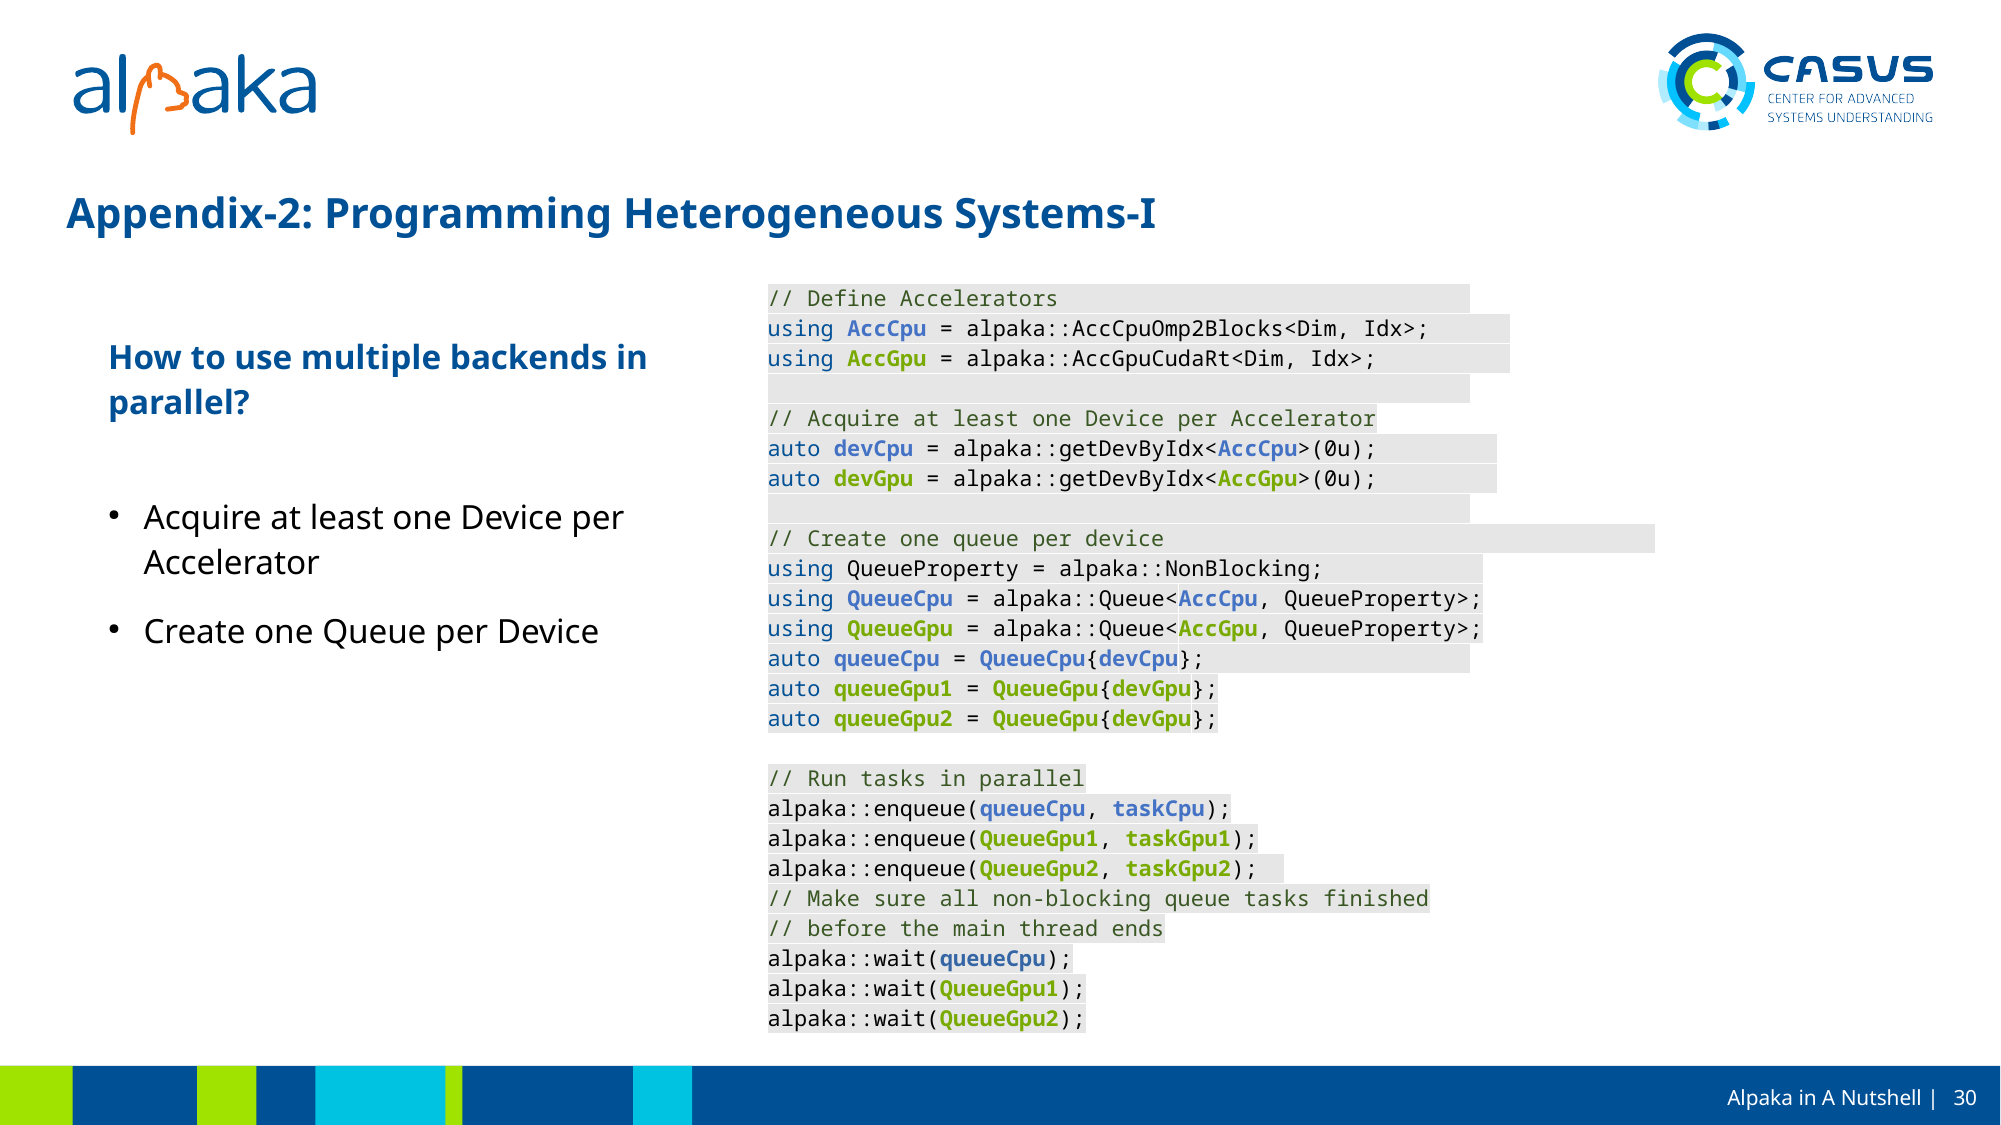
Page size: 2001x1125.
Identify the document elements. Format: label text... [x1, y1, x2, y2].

title Appendix-2: Programming Heterogeneous Systems-I [55, 177, 1603, 246]
picture [1658, 33, 1933, 131]
picture [72, 53, 317, 136]
list // Define Accelerators using AccCpu = alpaka::AccCpuOmp2Blocks<Dim, Idx>; using AccGpu = alpaka::AccGpuCudaRt<Dim, Idx>; // Acquire at least one Device per Accelerator auto devCpu = alpaka::getDevByIdx<AccCpu>(0u); auto devGpu = alpaka::getDevByIdx<AccGpu>(0u); // Create one queue per device using QueueProperty = alpaka::NonBlocking; using QueueCpu = alpaka::Queue<AccCpu, QueueProperty>; using QueueGpu = alpaka::Queue<AccGpu, QueueProperty>; auto queueCpu = QueueCpu{devCpu}; auto queueGpu1 = QueueGpu{devGpu}; auto queueGpu2 = QueueGpu{devGpu}; // Run tasks in parallel alpaka::enqueue(queueCpu, taskCpu); alpaka::enqueue(QueueGpu1, taskGpu1); alpaka::enqueue(QueueGpu2, taskGpu2); // Make sure all non-blocking queue tasks finished // before the main thread ends alpaka::wait(queueCpu); alpaka::wait(QueueGpu1); alpaka::wait(QueueGpu2); [767, 283, 1737, 1052]
list How to use multiple backends in parallel? Acquire at least one Device per Accelerator Create one Queue per Device [108, 334, 745, 997]
